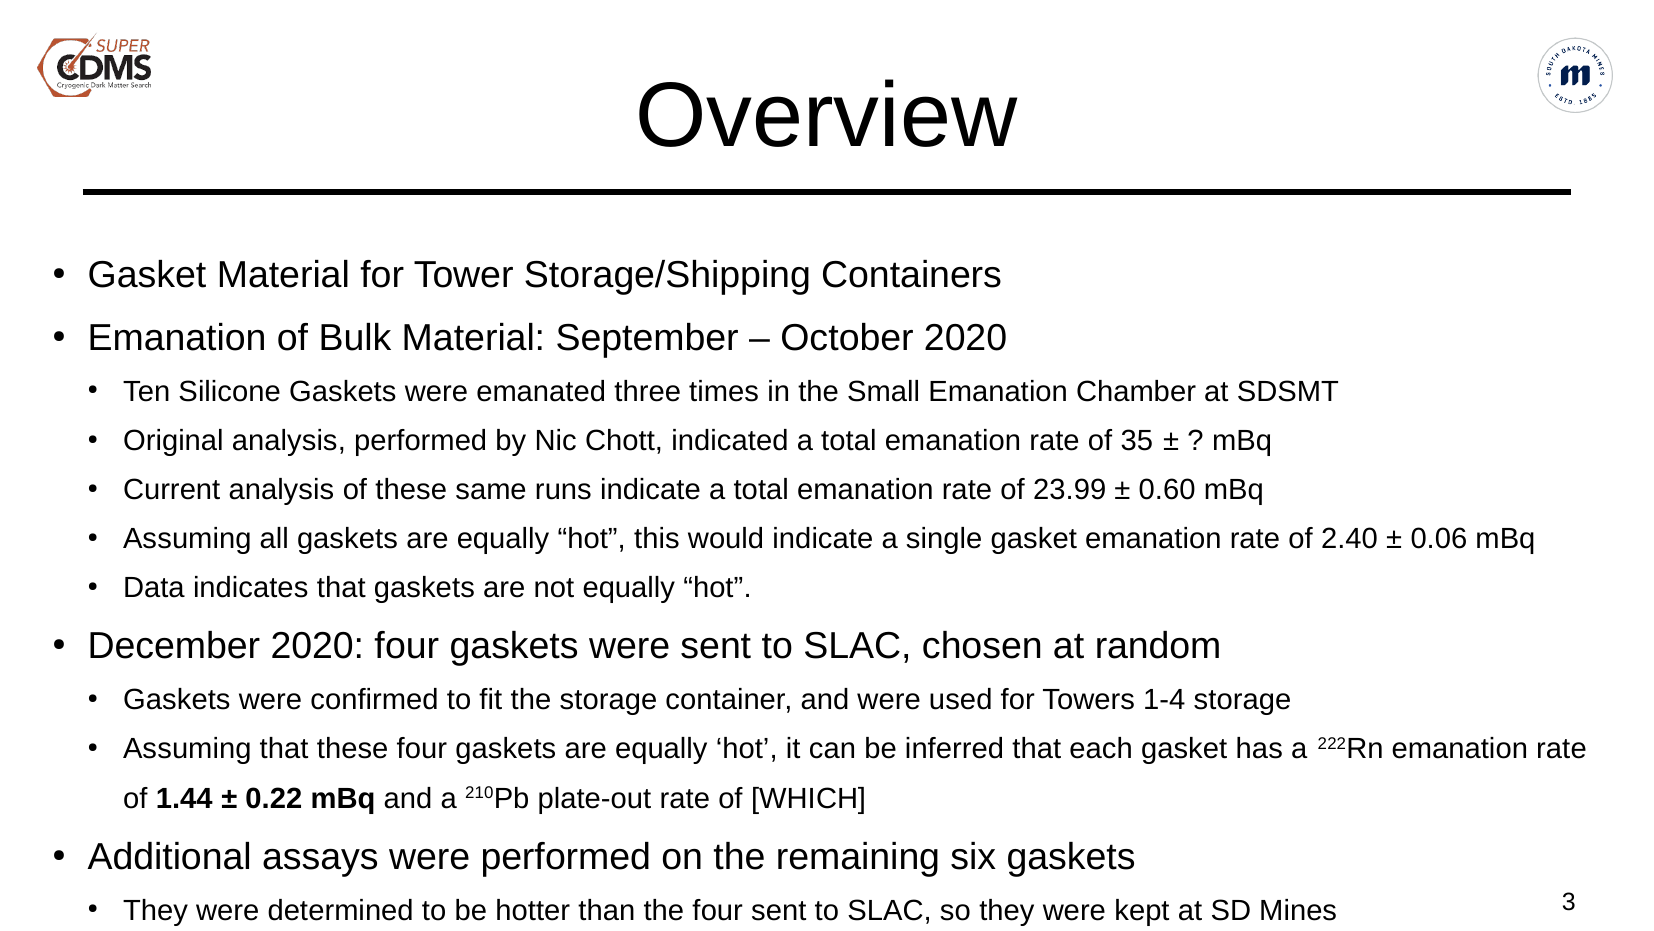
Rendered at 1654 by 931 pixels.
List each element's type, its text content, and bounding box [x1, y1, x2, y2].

picture [1571, 37, 1613, 113]
text_box Gasket Material for Tower Storage/Shipping Containers Emanation of Bulk Material: September – October 2020 Ten Silicone Gaskets were emanated three times in the Small Emanation Chamber at SDSMT Original analysis, performed by Nic Chott, indicated a total emanation rate of 35 ± ? mBq Current analysis of these same runs indicate a total emanation rate of 23.99 ± 0.60 mBq Assuming all gaskets are equally “hot”, this would indicate a single gasket emanation rate of 2.40 ± 0.06 mBq Data indicates that gaskets are not equally “hot”. December 2020: four gaskets were sent to SLAC, chosen at random Gaskets were confirmed to fit the storage container, and were used for Towers 1-4 storage Assuming that these four gaskets are equally ‘hot’, it can be inferred that each gasket has a 222Rn emanation rate of 1.44 ± 0.22 mBq and a 210Pb plate-out rate of [WHICH] Additional assays were performed on the remaining six gaskets They were determined to be hotter than the four sent to SLAC, so they were kept at SD Mines [37, 225, 1613, 901]
title Overview [82, 37, 1571, 193]
picture [37, 32, 151, 97]
